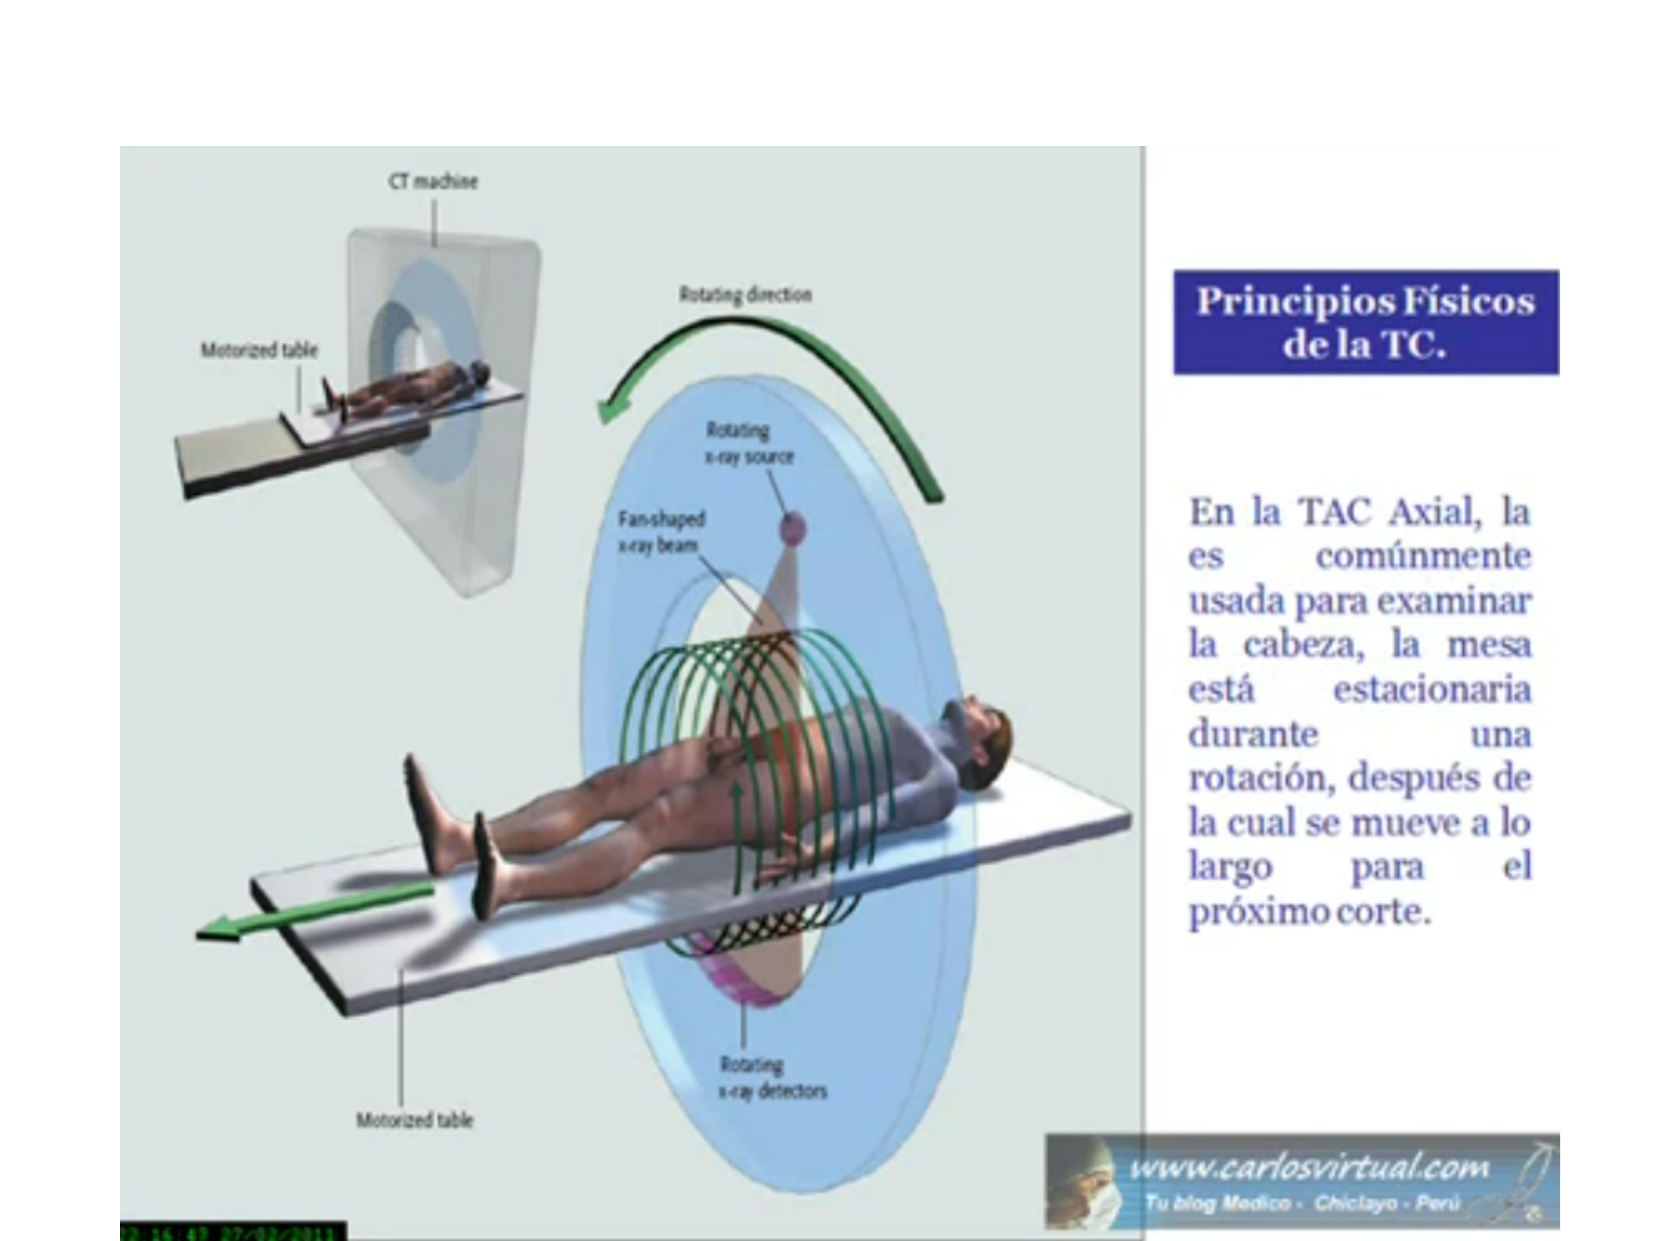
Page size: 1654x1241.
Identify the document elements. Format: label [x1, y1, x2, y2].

picture [120, 146, 1561, 1241]
